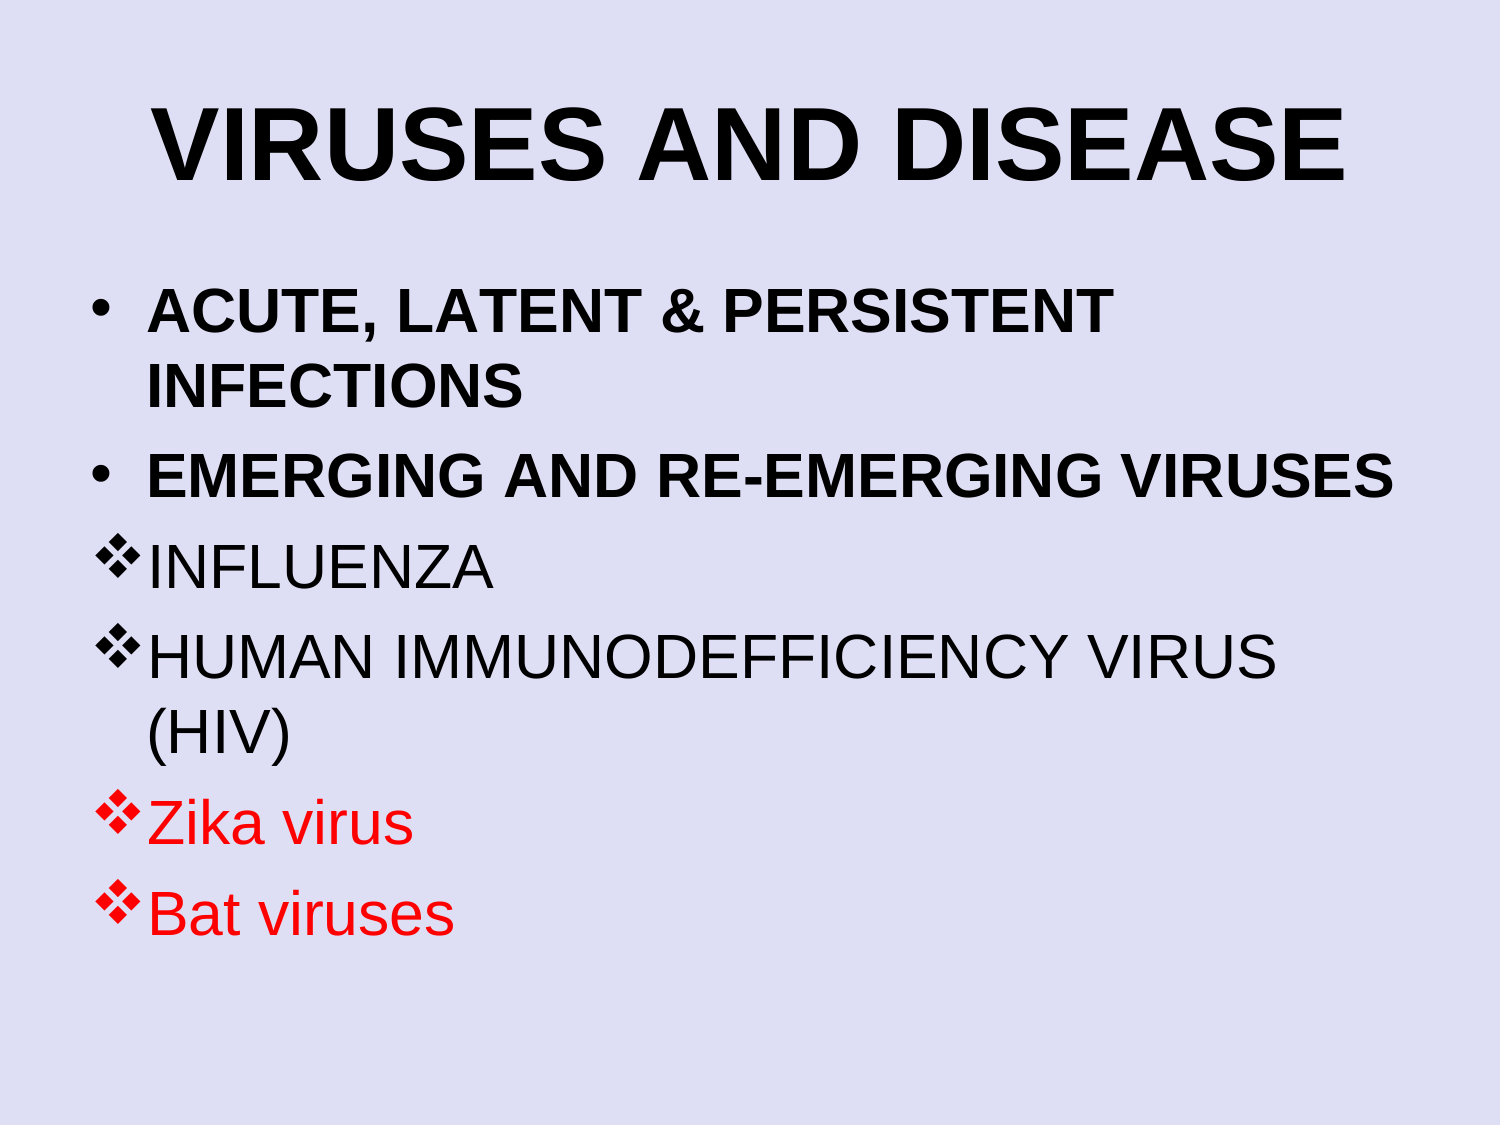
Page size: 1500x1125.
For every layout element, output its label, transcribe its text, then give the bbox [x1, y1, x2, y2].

list ACUTE, LATENT & PERSISTENT INFECTIONS EMERGING AND RE-EMERGING VIRUSES INFLUENZA HUMAN IMMUNODEFFICIENCY VIRUS (HIV) Zika virus Bat viruses [75, 262, 1426, 1005]
title VIRUSES AND DISEASE [75, 45, 1426, 233]
